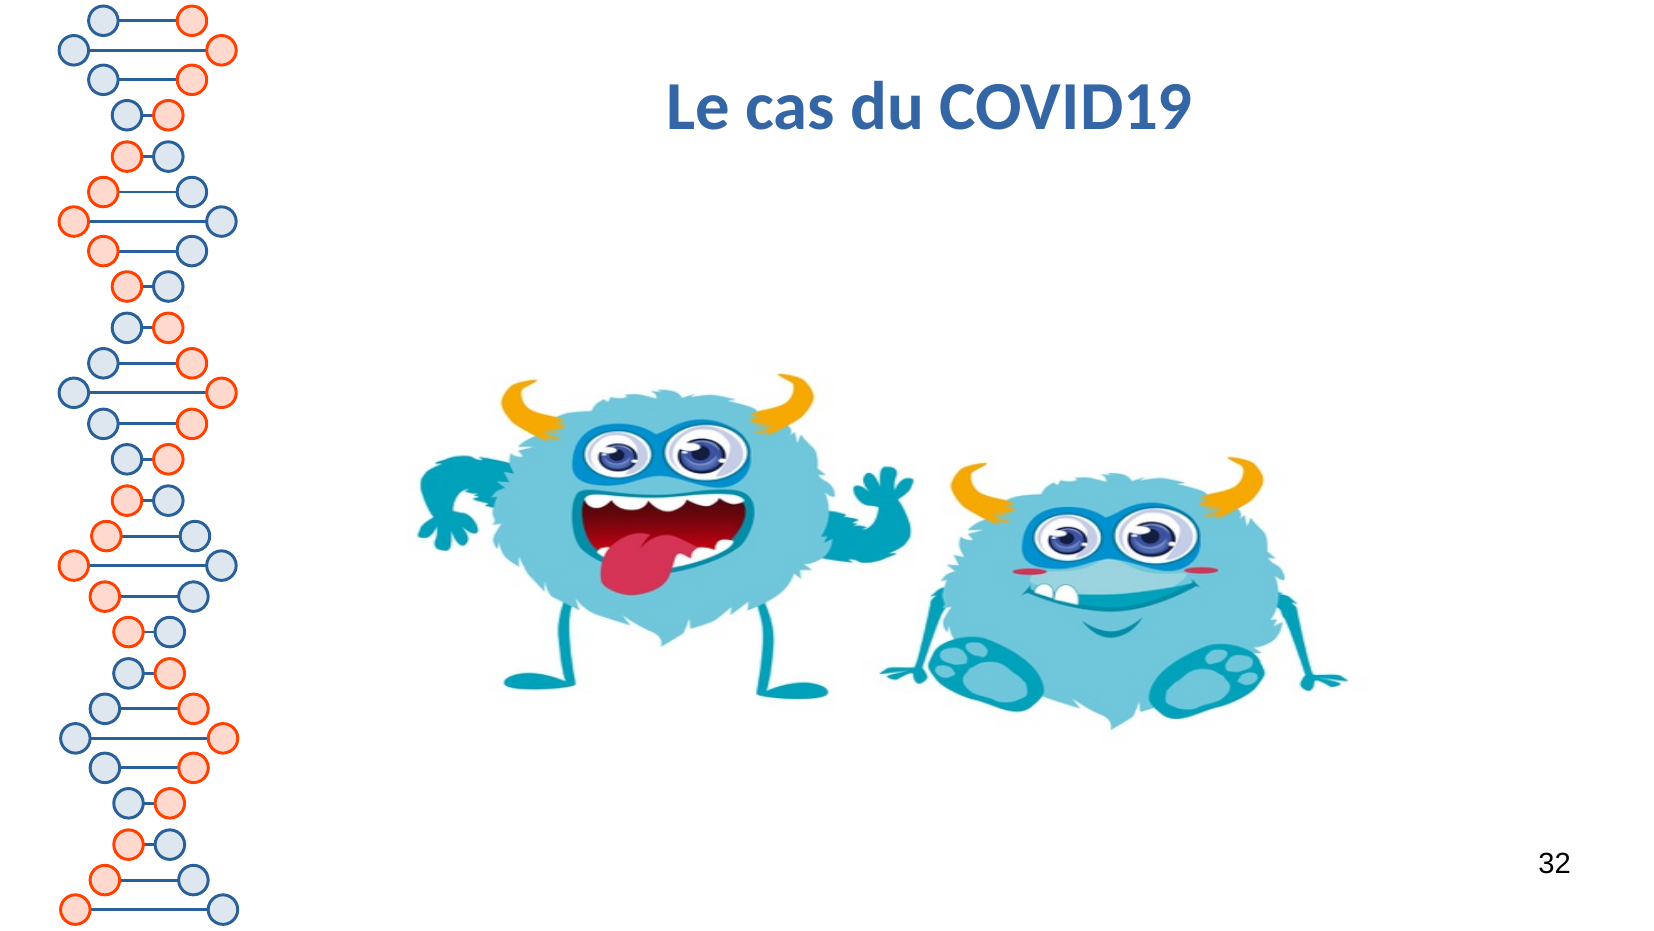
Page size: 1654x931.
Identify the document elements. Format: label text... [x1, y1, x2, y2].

picture [354, 236, 1400, 877]
title Le cas du COVID19 [265, 35, 1595, 189]
